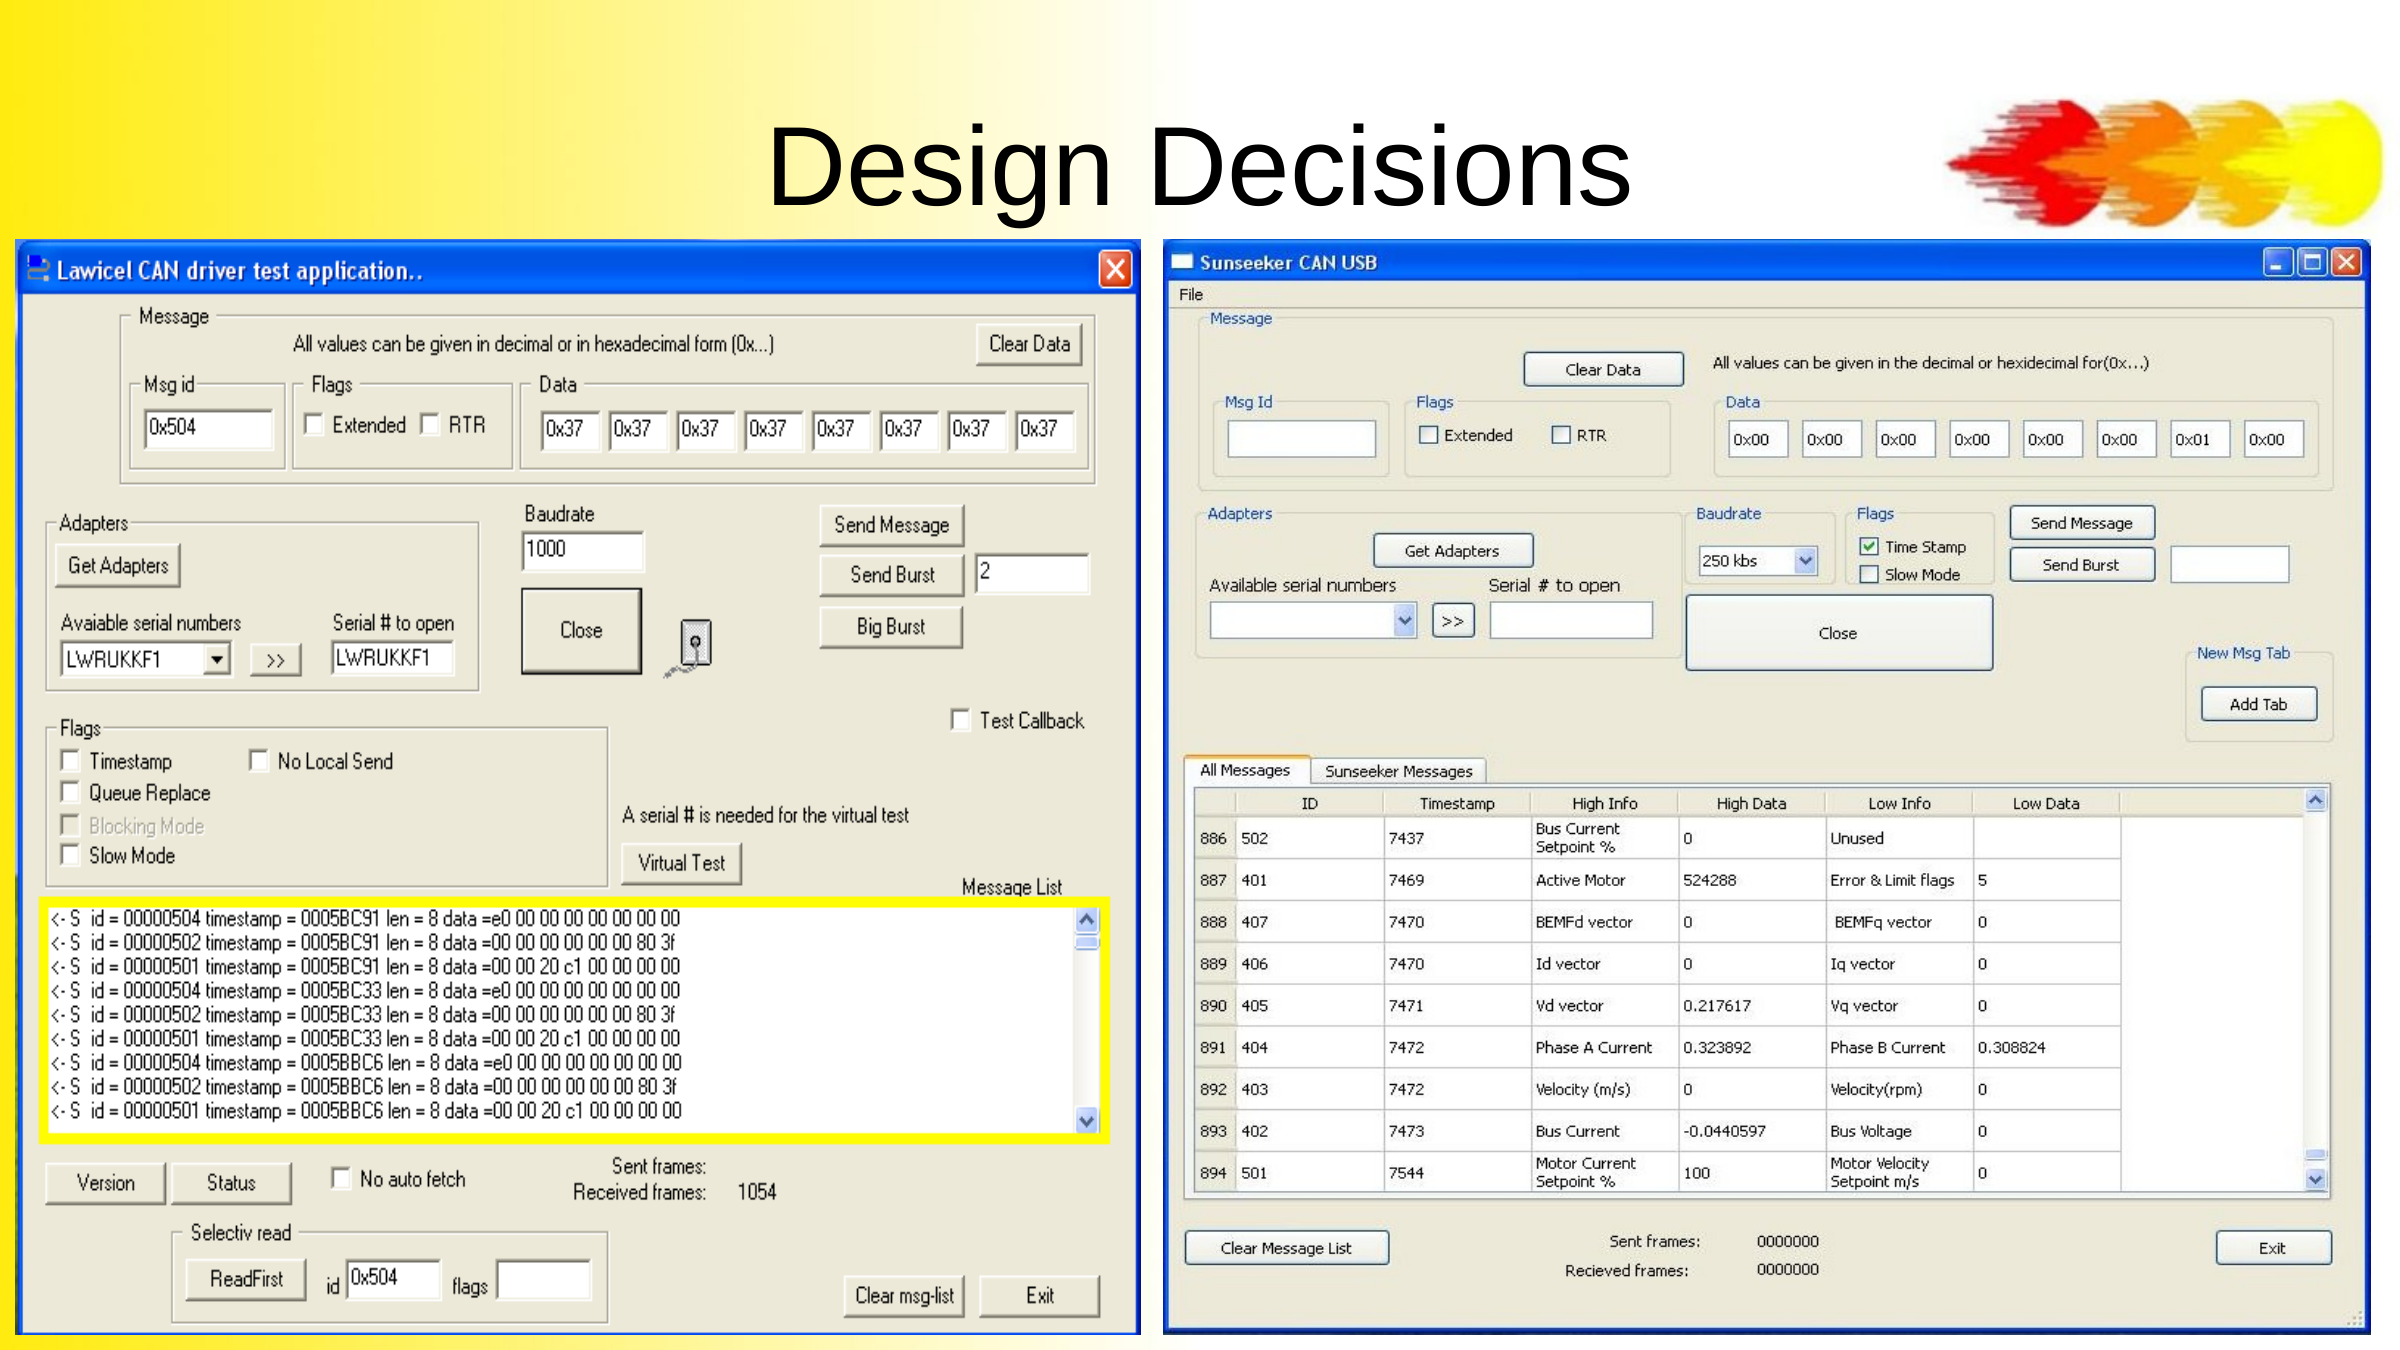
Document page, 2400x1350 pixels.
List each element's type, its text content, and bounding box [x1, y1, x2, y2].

title Design Decisions [120, 53, 2280, 280]
picture [0, 0, 2400, 1350]
